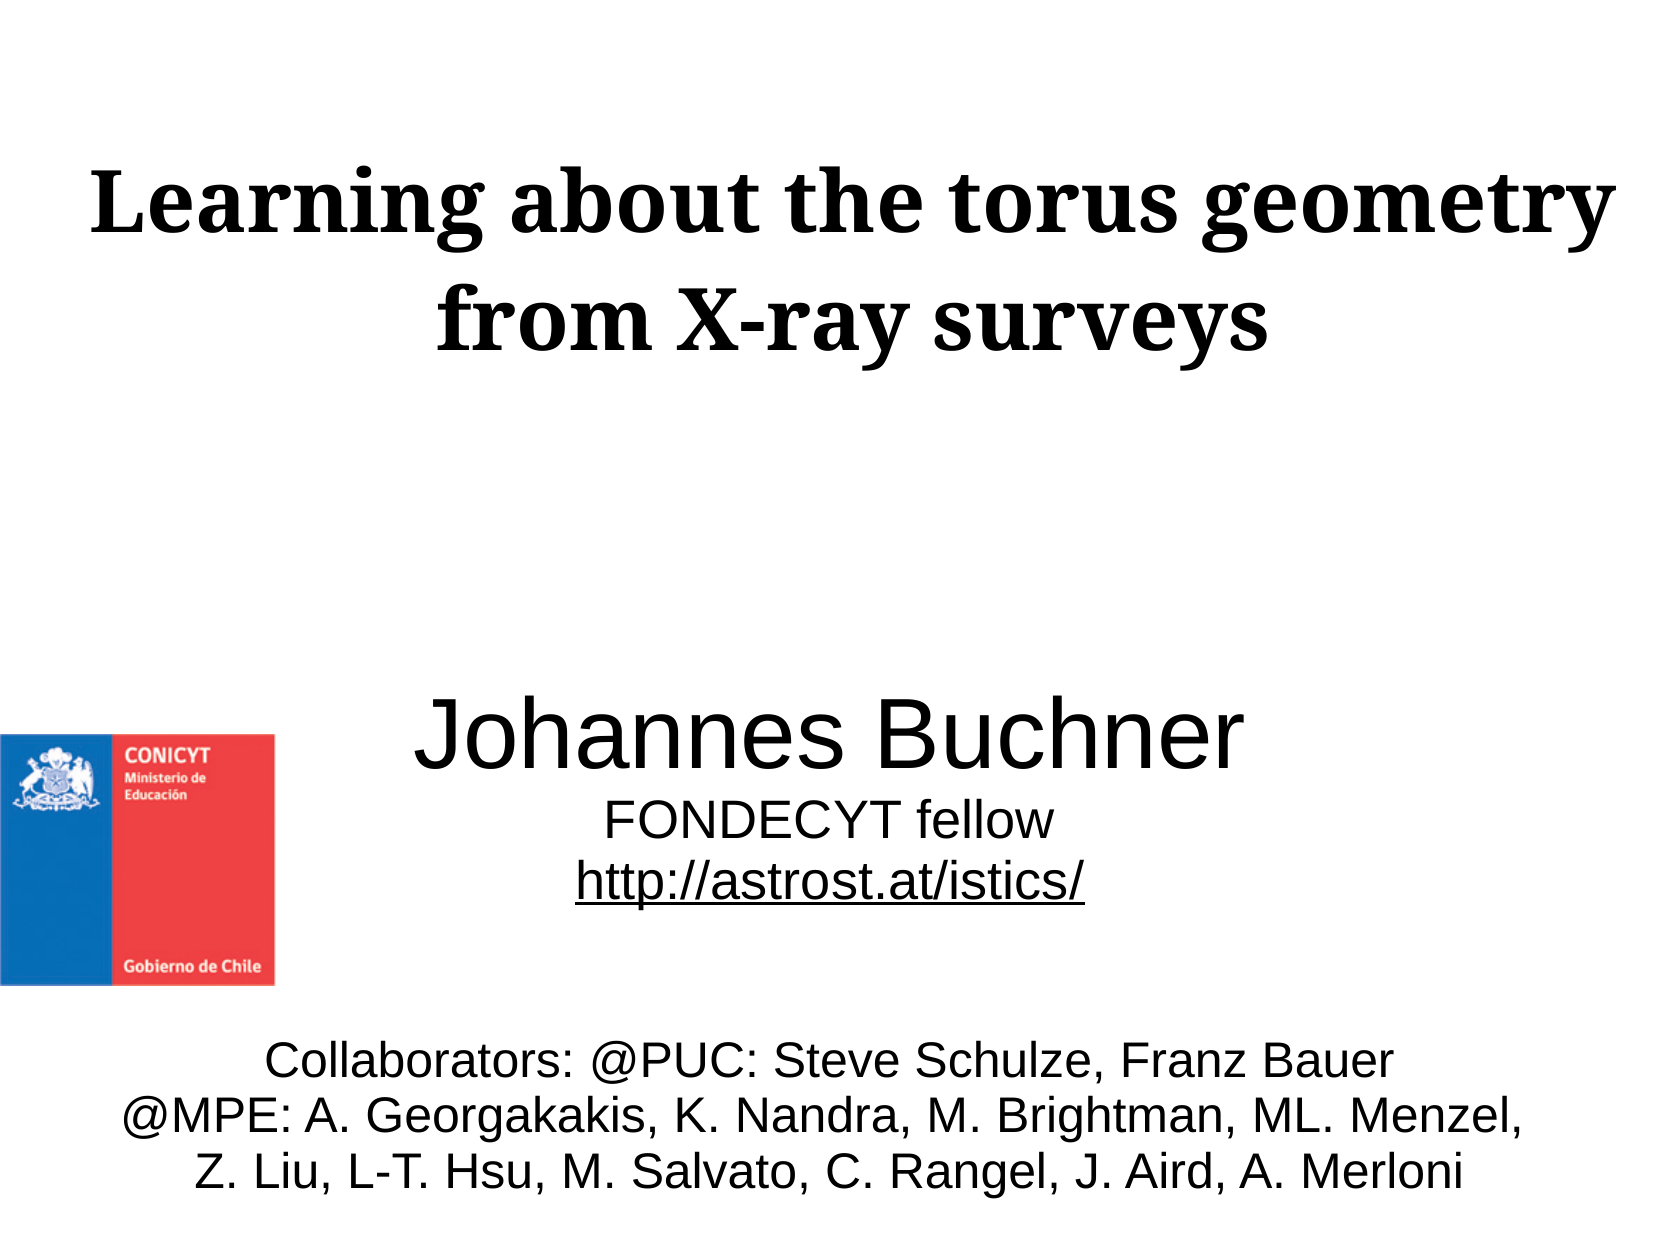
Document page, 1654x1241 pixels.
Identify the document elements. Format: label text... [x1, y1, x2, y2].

text_box Johannes Buchner FONDECYT fellow http://astrost.at/istics/ Collaborators: @PUC: Steve Schulze, Franz Bauer @MPE: A. Georgakakis, K. Nandra, M. Brightman, ML. Menzel, Z. Liu, L-T. Hsu, M. Salvato, C. Rangel, J. Aird, A. Merloni [77, 520, 1582, 1241]
title Learning about the torus geometry from X-ray surveys [71, 62, 1636, 453]
picture [0, 734, 285, 986]
